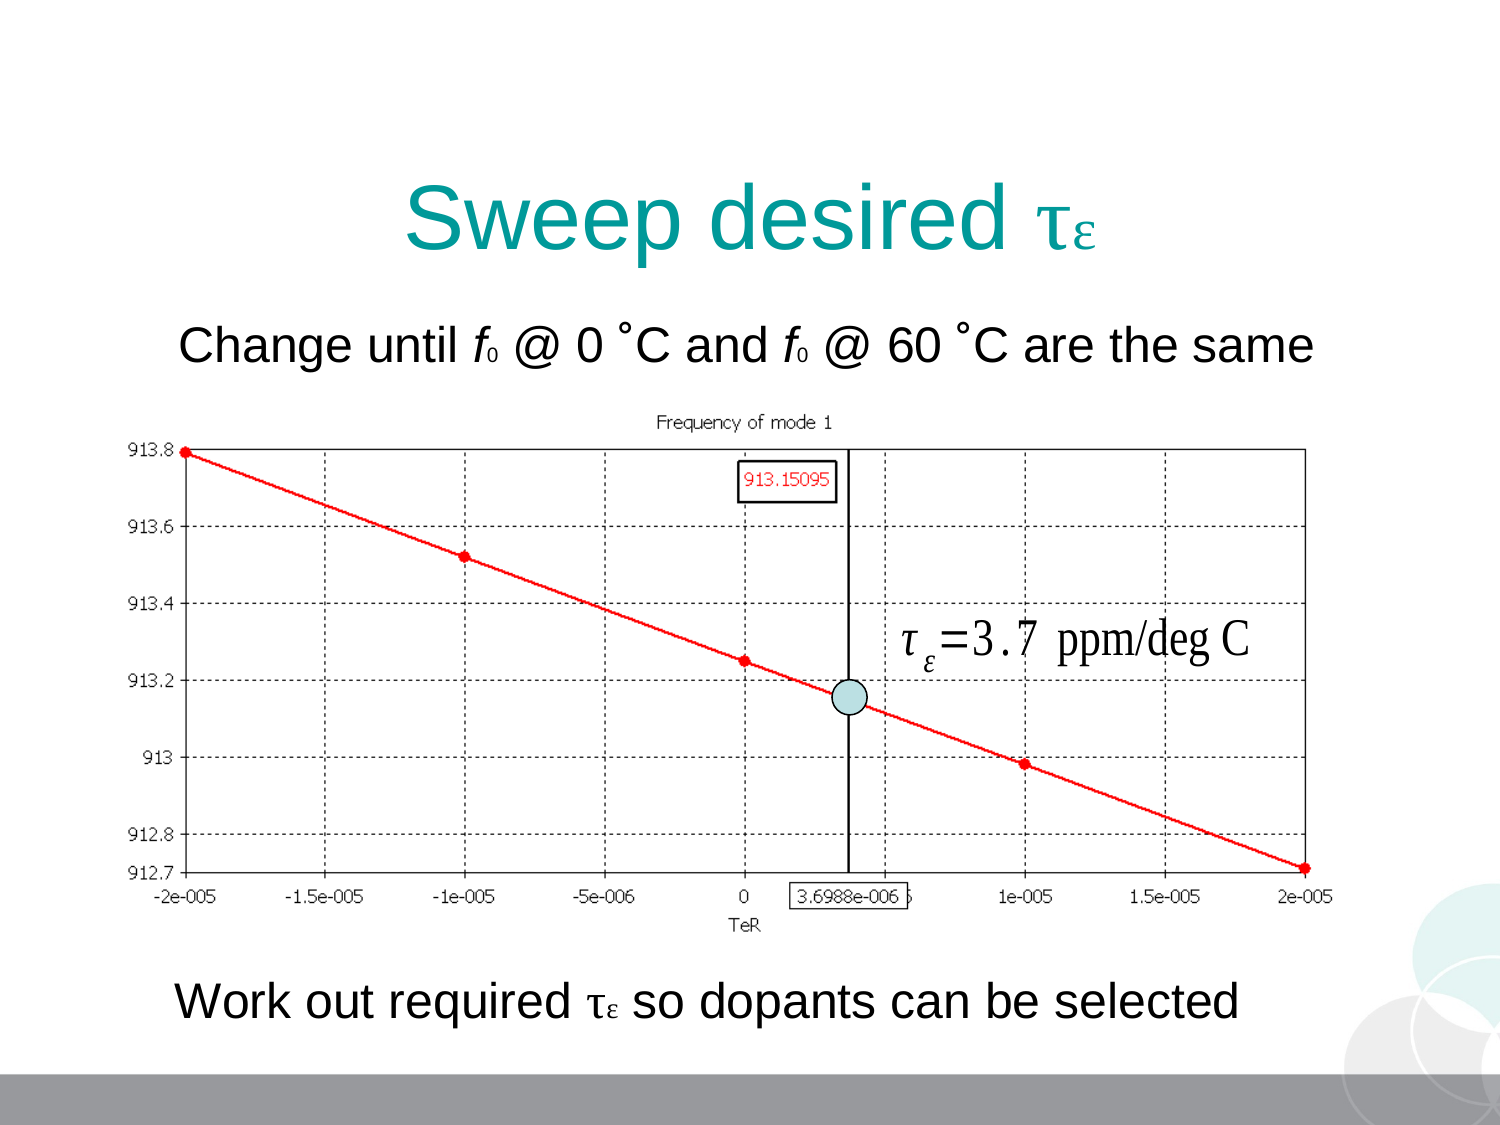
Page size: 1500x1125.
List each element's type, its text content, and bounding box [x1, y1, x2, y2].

title Sweep desired τε [62, 137, 1438, 288]
chart [890, 609, 1266, 680]
text_box Change until f0 @ 0 ˚C and f0 @ 60 ˚C are the same [163, 304, 1331, 381]
text_box [831, 679, 868, 715]
picture [0, 398, 1500, 1125]
text_box Work out required τε so dopants can be selected [160, 960, 1256, 1037]
